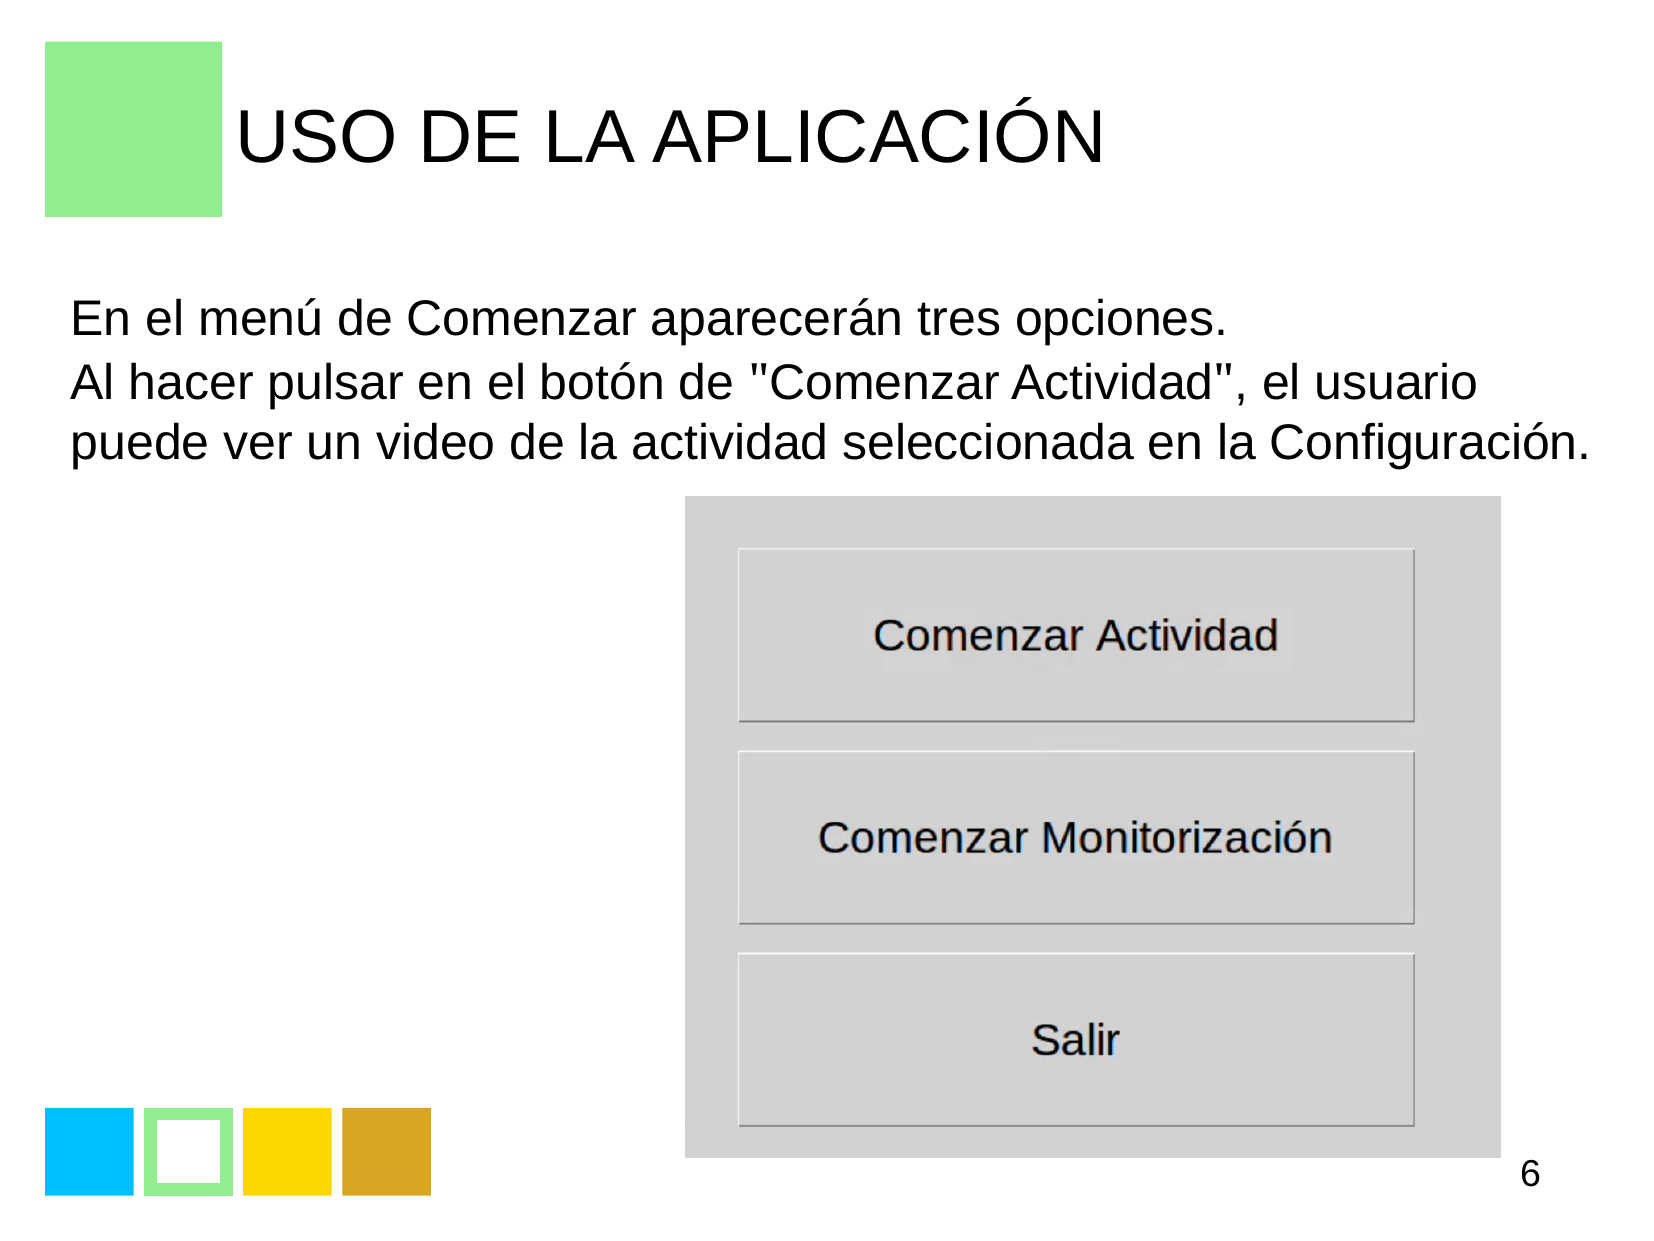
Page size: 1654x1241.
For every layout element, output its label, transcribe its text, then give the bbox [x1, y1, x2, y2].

text_box <number> [1505, 1145, 1654, 1217]
subtitle En el menú de Comenzar aparecerán tres opciones. Al hacer pulsar en el botón de "Comenzar Actividad", el usuario puede ver un video de la actividad seleccionada en la Configuración. [70, 290, 1607, 1010]
title USO DE LA APLICACIÓN [82, 49, 1571, 213]
picture [685, 496, 1501, 1158]
